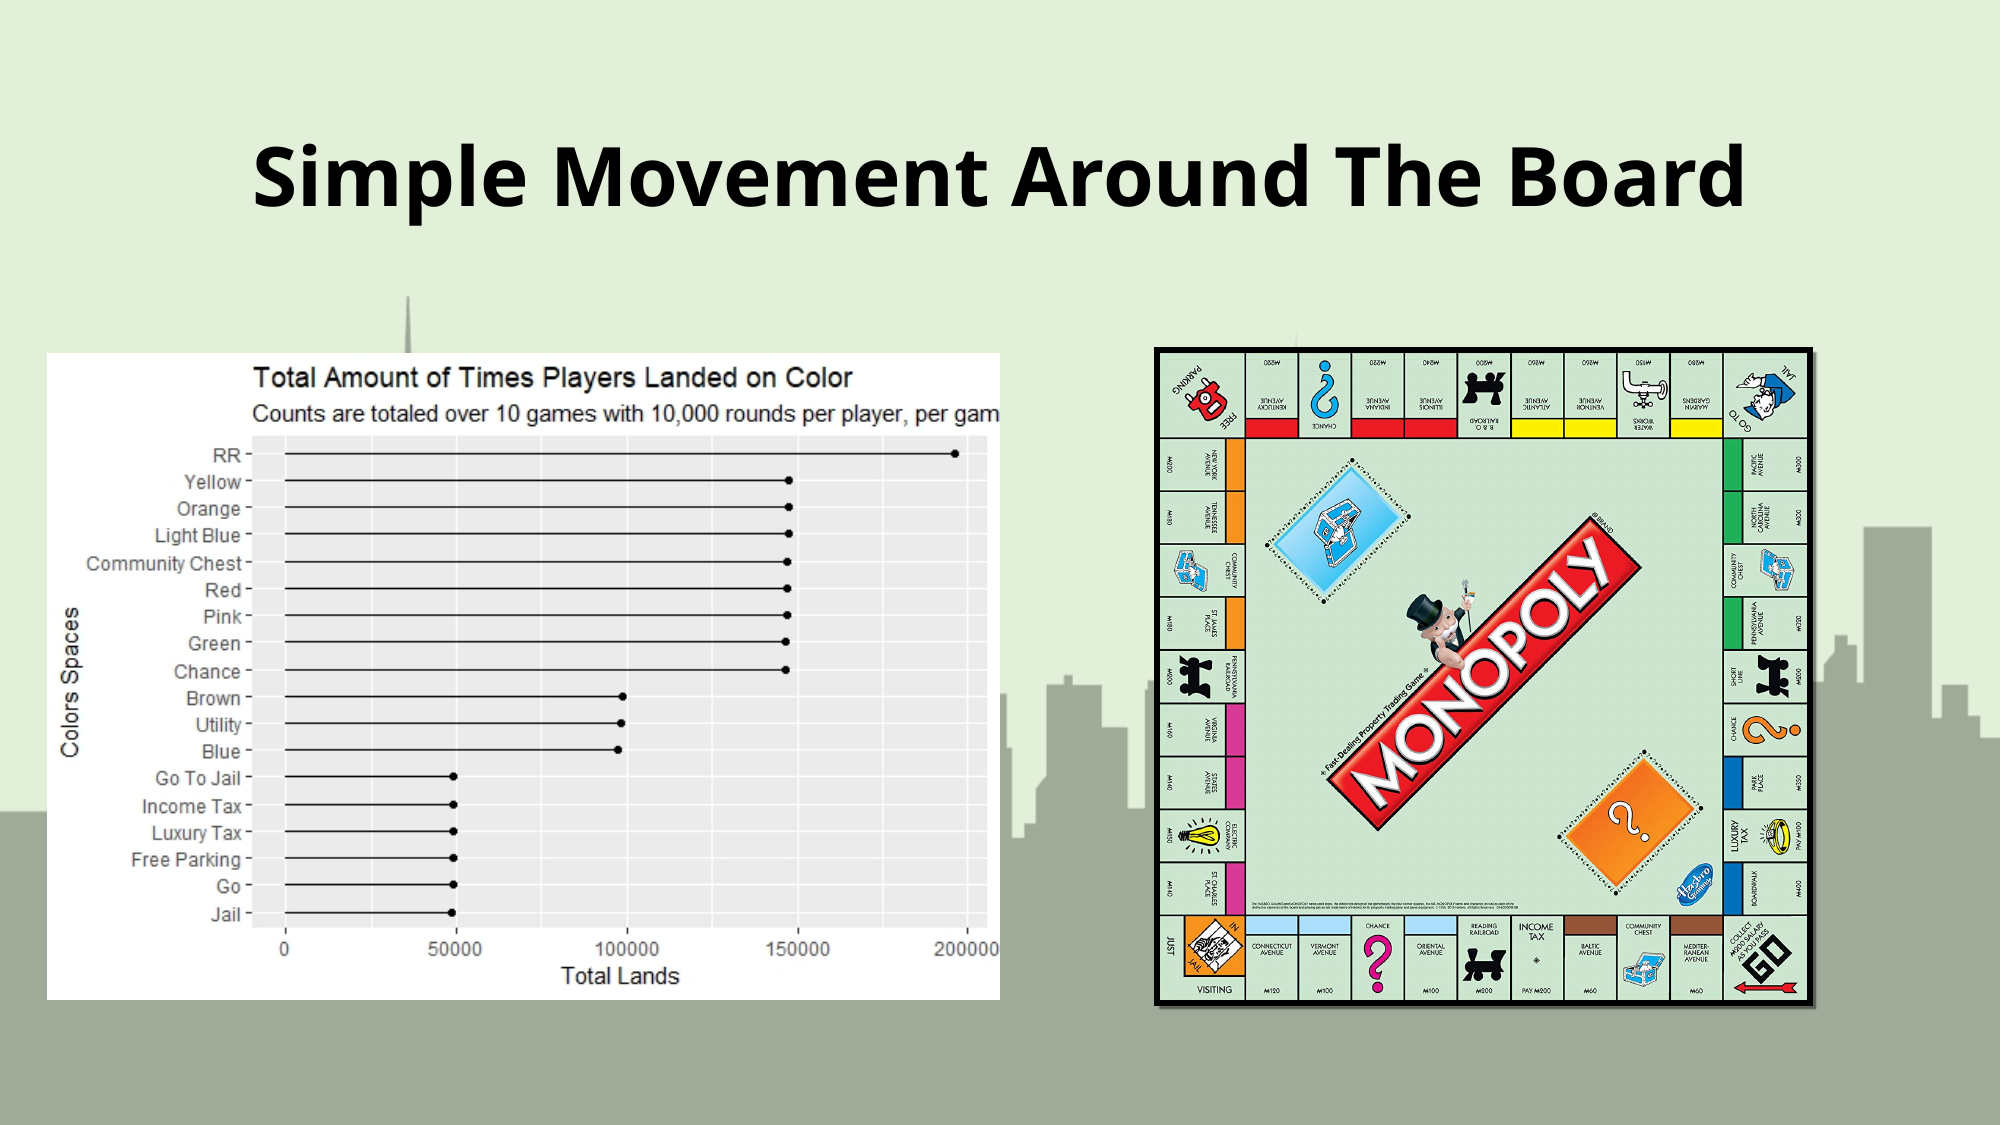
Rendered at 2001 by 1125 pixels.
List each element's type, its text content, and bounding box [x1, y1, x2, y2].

title Simple Movement Around The Board [137, 106, 1863, 254]
picture [0, 40, 2000, 1125]
